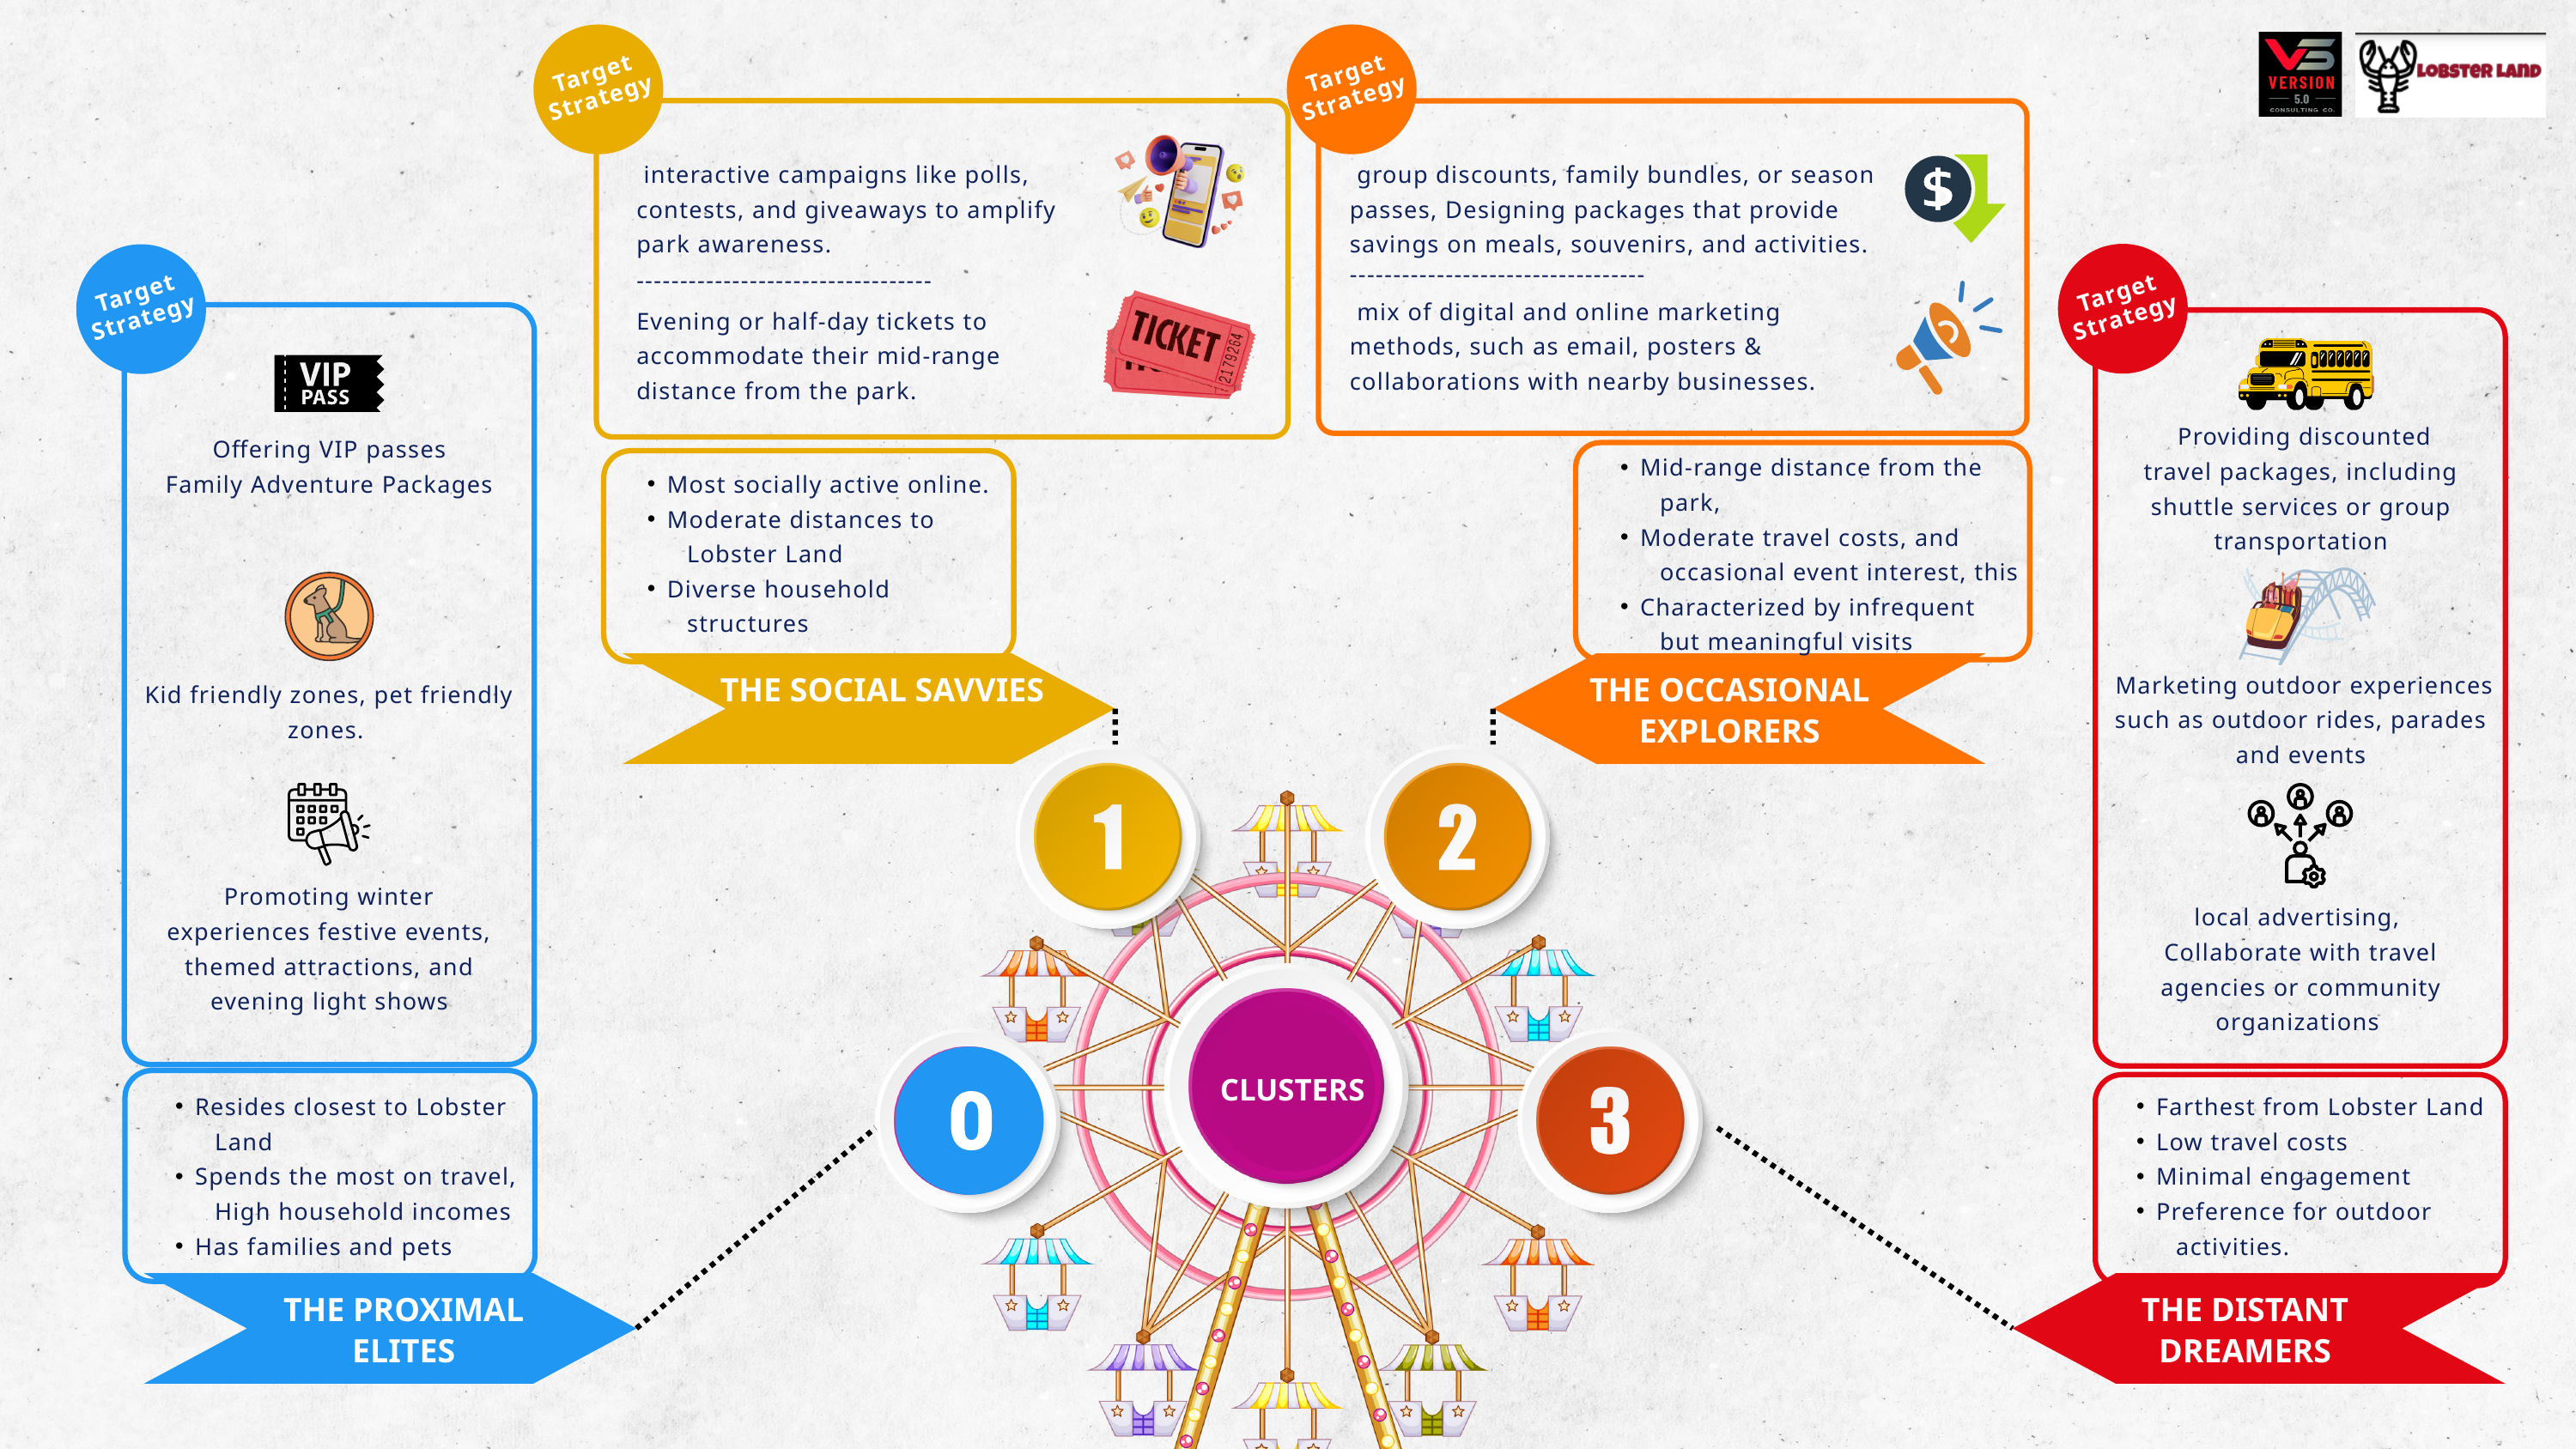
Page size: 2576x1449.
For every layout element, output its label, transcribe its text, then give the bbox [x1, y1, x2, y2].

text_box Resides closest to Lobster Land Spends the most on travel, High household incomes Has families and pets [136, 1085, 524, 1252]
text_box Offering VIP passes Family Adventure Packages [161, 427, 497, 527]
text_box Promoting winter experiences festive events, themed attractions, and evening light shows [152, 875, 507, 1008]
text_box group discounts, family bundles, or season passes, Designing packages that provide savings on meals, souvenirs, and activities. [1349, 153, 1913, 252]
text_box Target Strategy [2054, 262, 2188, 349]
text_box [0, 0, 2576, 1449]
text_box Target Strategy [530, 42, 664, 129]
text_box Evening or half-day tickets to accommodate their mid-range distance from the park. [636, 299, 1097, 399]
text_box THE SOCIAL SAVVIES [716, 666, 1048, 748]
text_box Kid friendly zones, pet friendly zones. [136, 673, 524, 739]
text_box Most socially active online. Moderate distances to Lobster Land Diverse household structures [607, 463, 995, 629]
text_box THE PROXIMAL ELITES [238, 1287, 570, 1367]
text_box mix of digital and online marketing methods, such as email, posters & collaborations with nearby businesses. [1349, 289, 1876, 390]
text_box ---------------------------------- [636, 258, 1097, 291]
text_box interactive campaigns like polls, contests, and giveaways to amplify park awareness. [636, 153, 1097, 252]
text_box local advertising, Collaborate with travel agencies or community organizations [2124, 895, 2478, 1028]
text_box Target Strategy [1283, 42, 1417, 129]
text_box Providing discounted travel packages, including shuttle services or group transportation [2133, 415, 2470, 549]
text_box THE DISTANT DREAMERS [2079, 1287, 2411, 1367]
text_box ---------------------------------- [1349, 252, 1809, 285]
text_box Marketing outdoor experiences such as outdoor rides, parades and events [2107, 663, 2495, 763]
text_box Mid-range distance from the park, Moderate travel costs, and occasional event interest, this Characterized by infrequent but meaningful visits [1580, 446, 2020, 646]
text_box Target Strategy [72, 262, 206, 349]
text_box CLUSTERS [1209, 1068, 1376, 1106]
text_box THE OCCASIONAL EXPLORERS [1564, 666, 1896, 748]
text_box Farthest from Lobster Land Low travel costs Minimal engagement Preference for outdoor activities. [2097, 1085, 2506, 1252]
